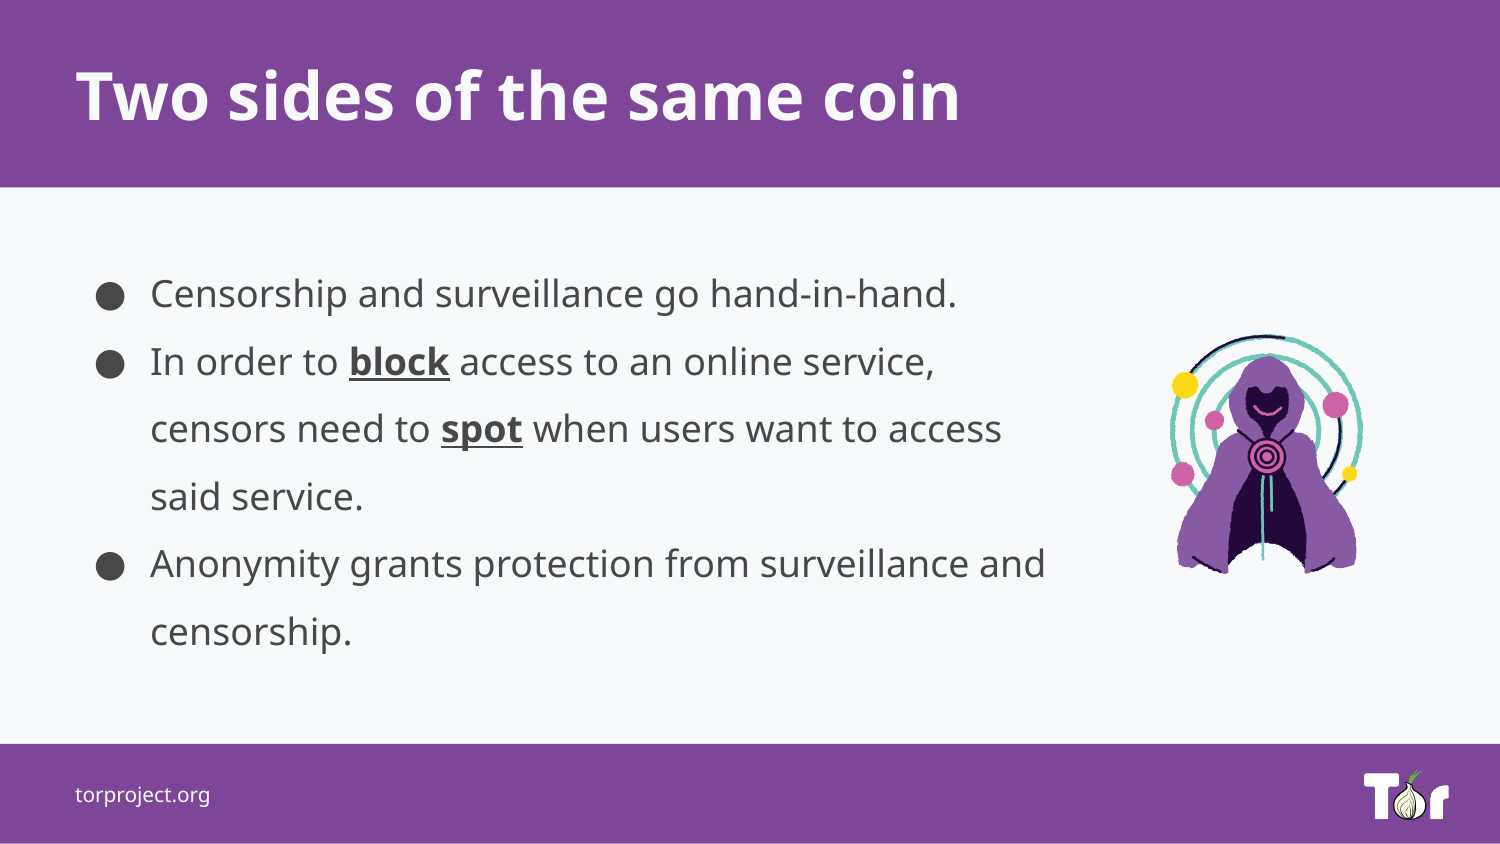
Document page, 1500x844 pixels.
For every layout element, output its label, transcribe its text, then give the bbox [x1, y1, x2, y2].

list Censorship and surveillance go hand-in-hand. In order to block access to an online service, censors need to spot when users want to access said service. Anonymity grants protection from surveillance and censorship. [75, 187, 1050, 713]
title Two sides of the same coin [75, 46, 1436, 141]
picture [1074, 300, 1475, 601]
picture [1364, 768, 1449, 820]
